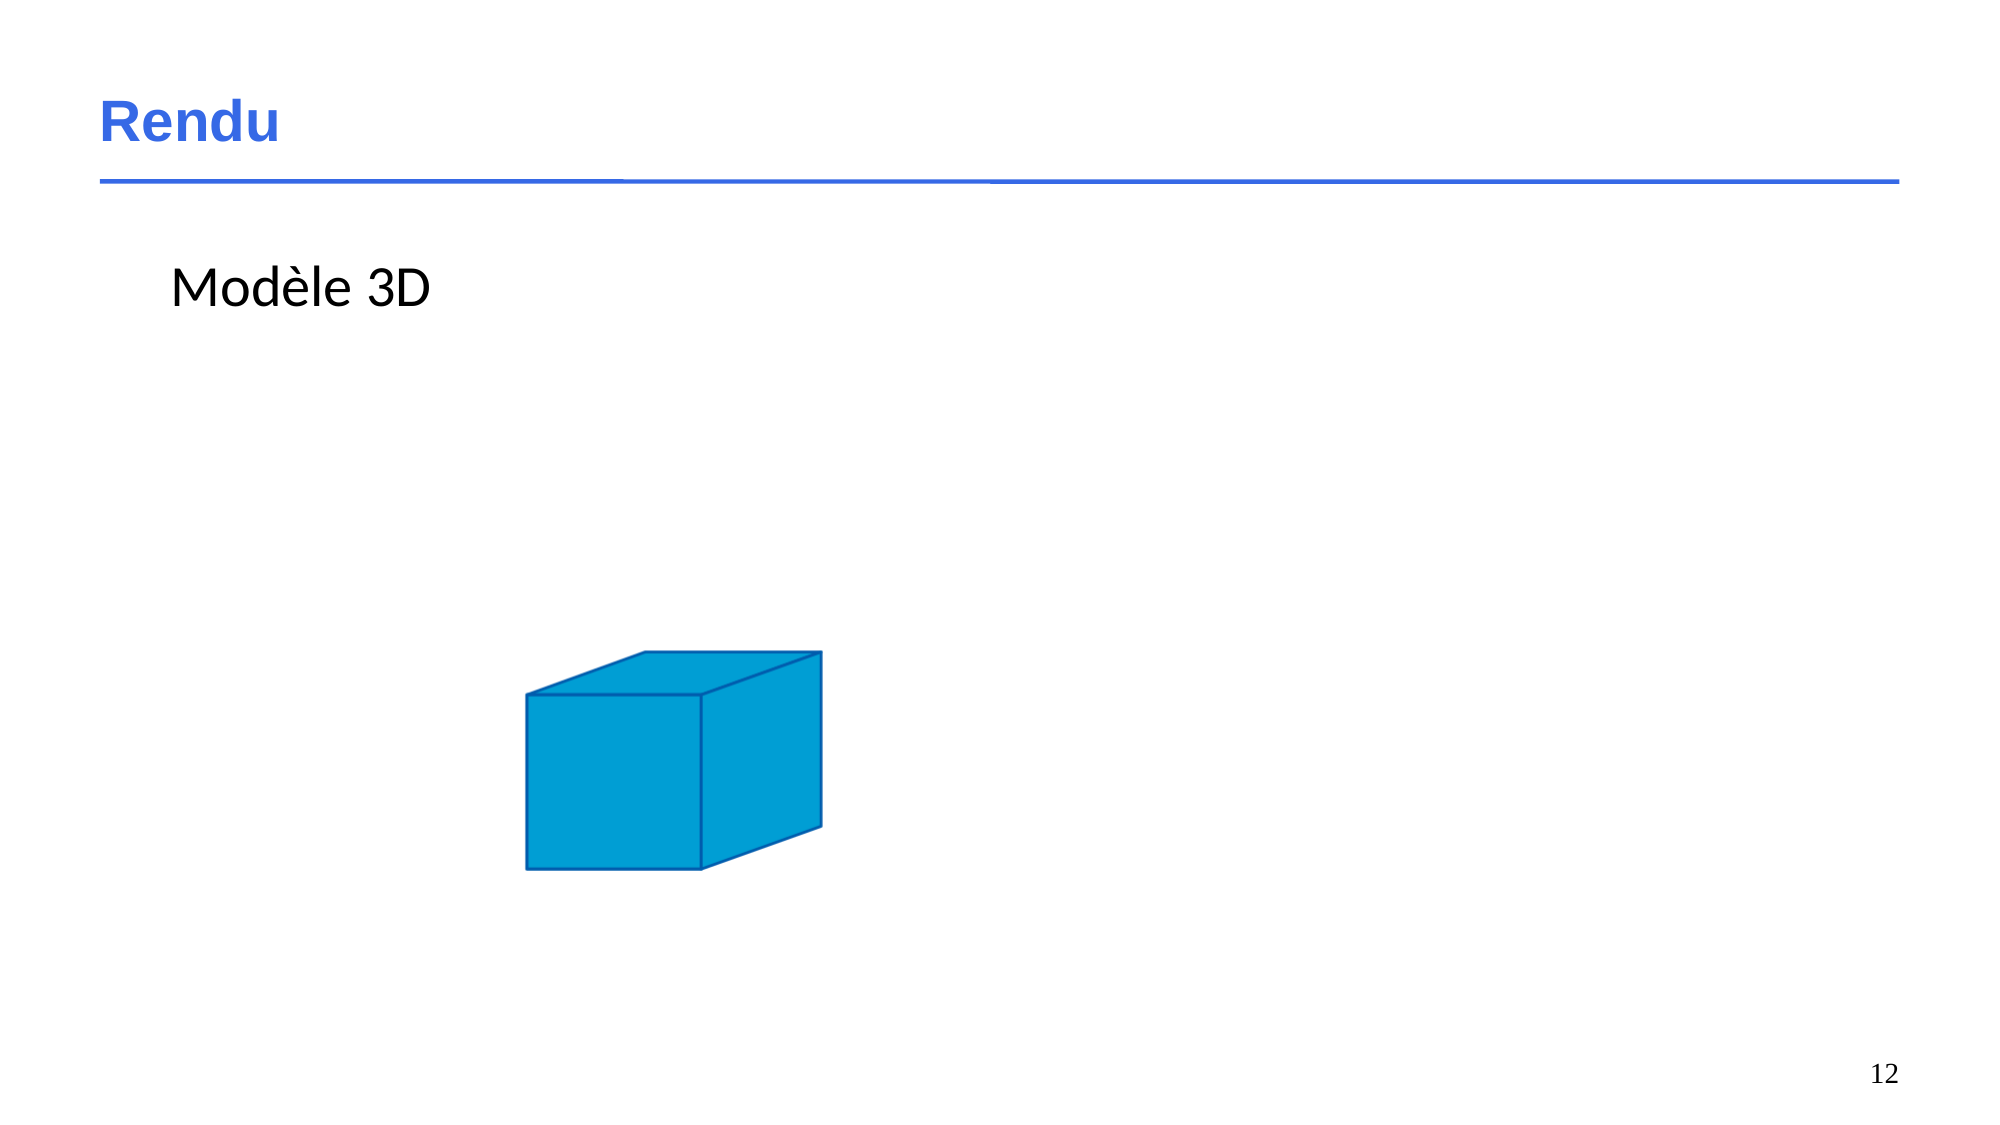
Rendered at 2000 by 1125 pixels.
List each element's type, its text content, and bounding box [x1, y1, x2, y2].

title Rendu [99, 27, 1900, 215]
list Modèle 3D [99, 263, 1900, 976]
picture [150, 394, 1021, 938]
